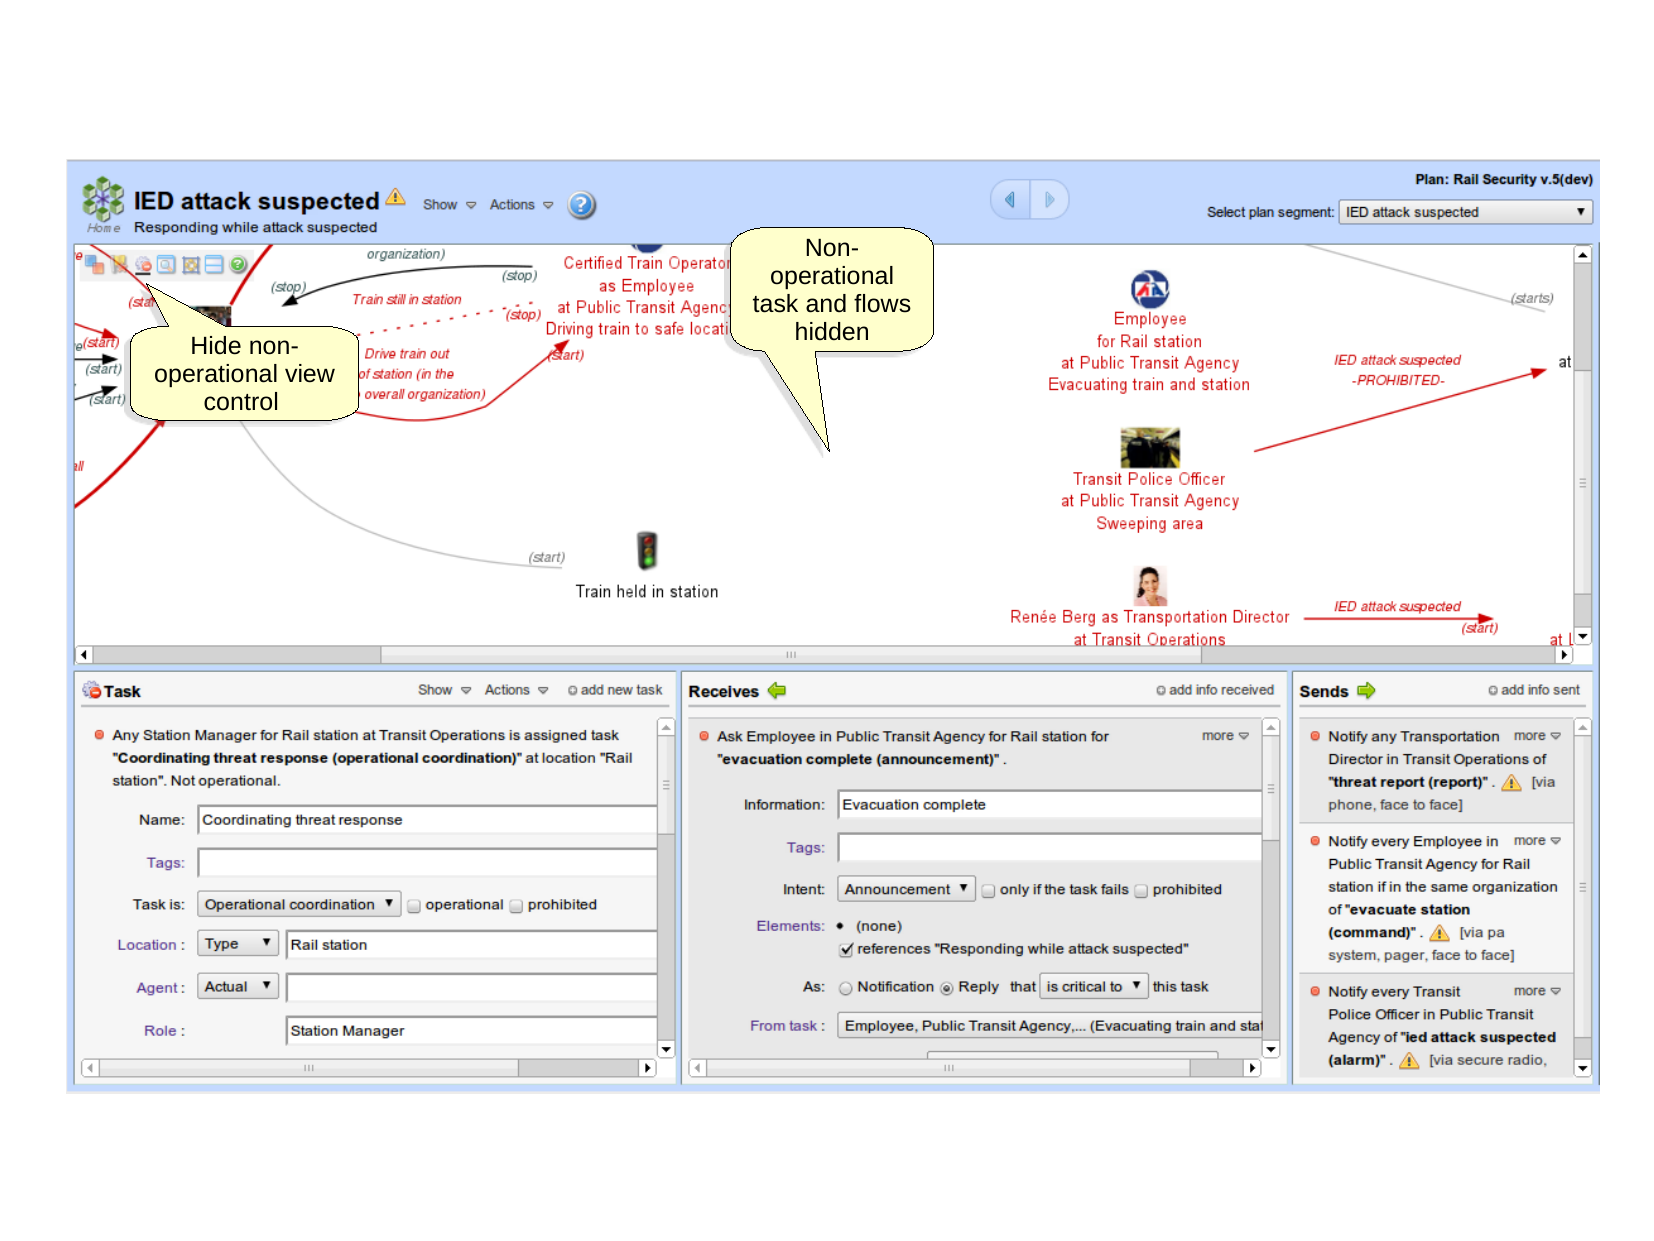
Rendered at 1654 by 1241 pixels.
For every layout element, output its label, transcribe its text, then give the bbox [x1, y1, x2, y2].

text_box Hide non-operational view control [130, 283, 359, 421]
text_box Non-operational task and flows hidden [730, 227, 934, 452]
picture [66, 159, 1600, 1094]
